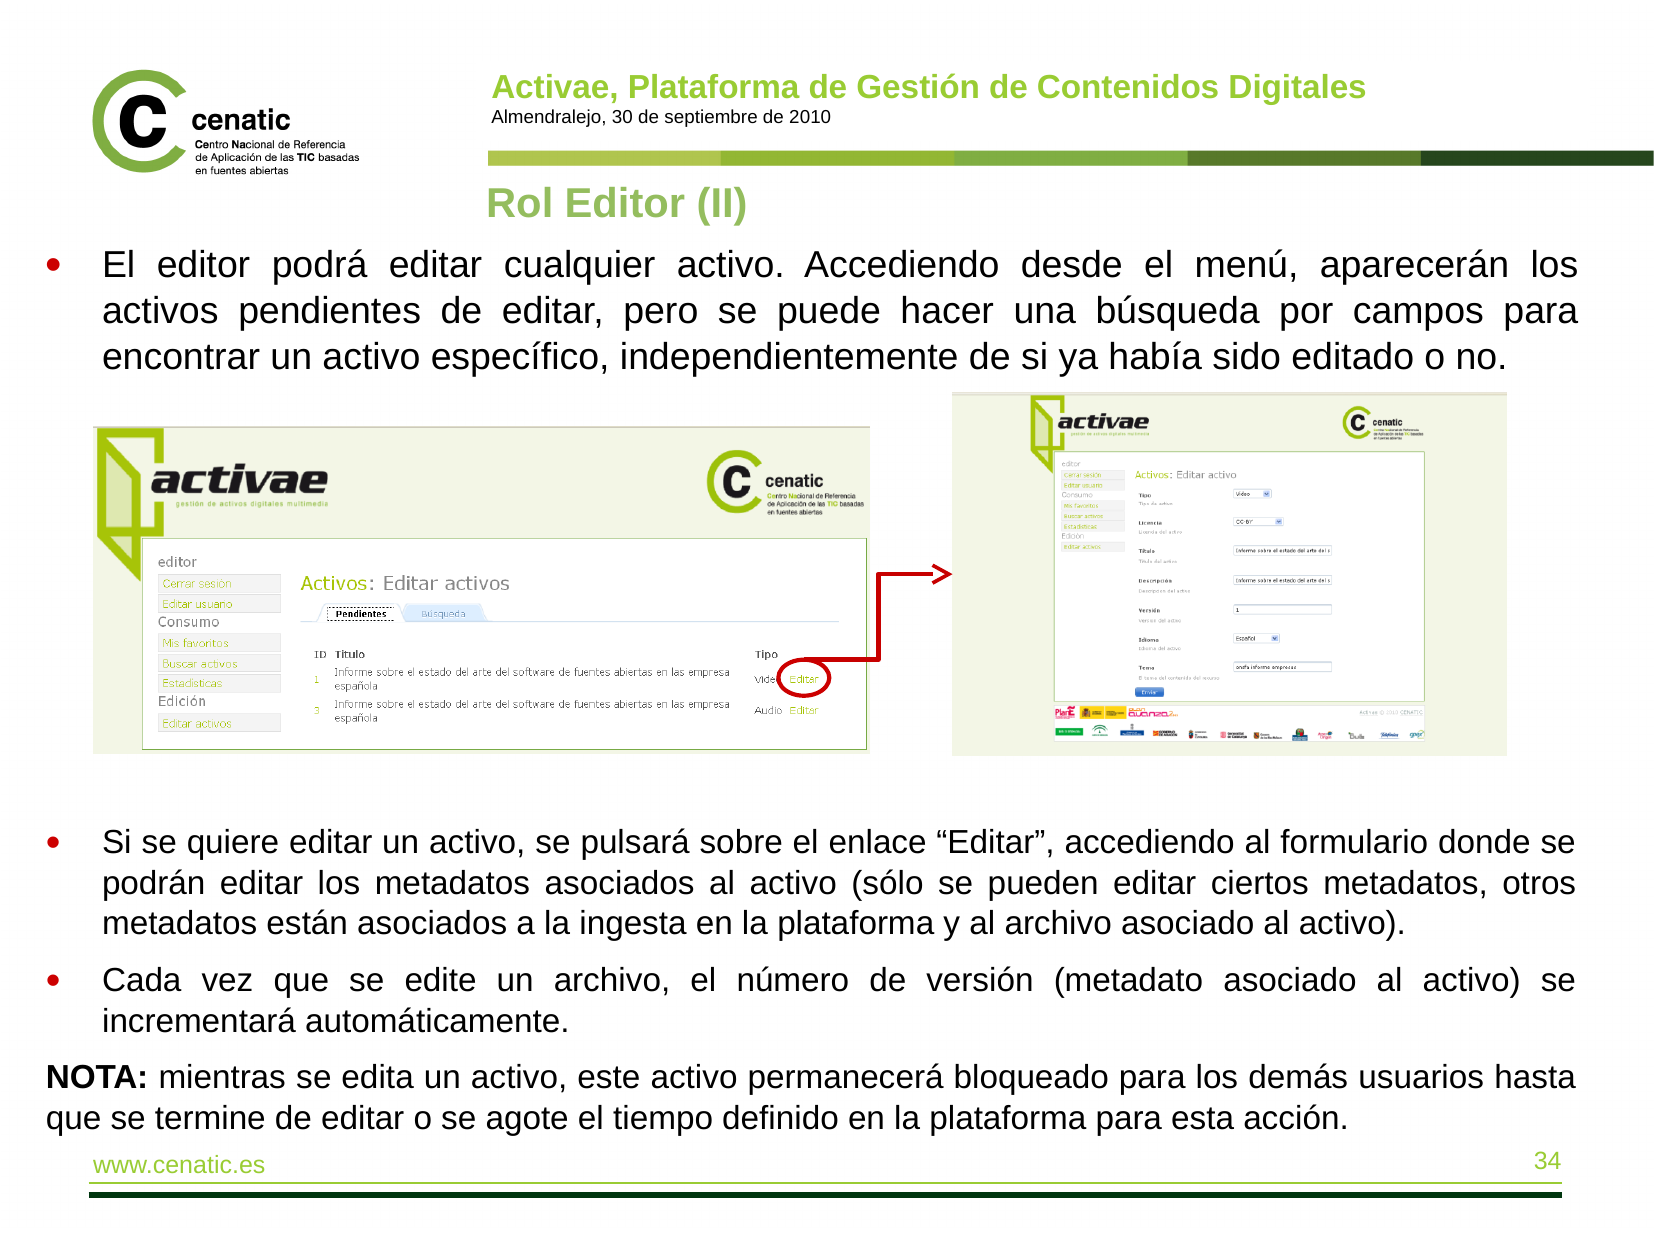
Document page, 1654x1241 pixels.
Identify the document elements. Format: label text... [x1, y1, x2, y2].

title Rol Editor (II) [486, 177, 1571, 228]
picture [1, 4, 1654, 1228]
list El editor podrá editar cualquier activo. Accediendo desde el menú, aparecerán los activos pendientes de editar, pero se puede hacer una búsqueda por campos para encontrar un activo específico, independientemente de si ya había sido editado o no. Si se quiere editar un activo, se pulsará sobre el enlace “Editar”, accediendo al formulario donde se podrán editar los metadatos asociados al activo (sólo se pueden editar ciertos metadatos, otros metadatos están asociados a la ingesta en la plataforma y al archivo asociado al activo). Cada vez que se edite un archivo, el número de versión (metadato asociado al activo) se incrementará automáticamente. NOTA: mientras se edita un activo, este activo permanecerá bloqueado para los demás usuarios hasta que se termine de editar o se agote el tiempo definido en la plataforma para esta acción. [31, 231, 1594, 1193]
